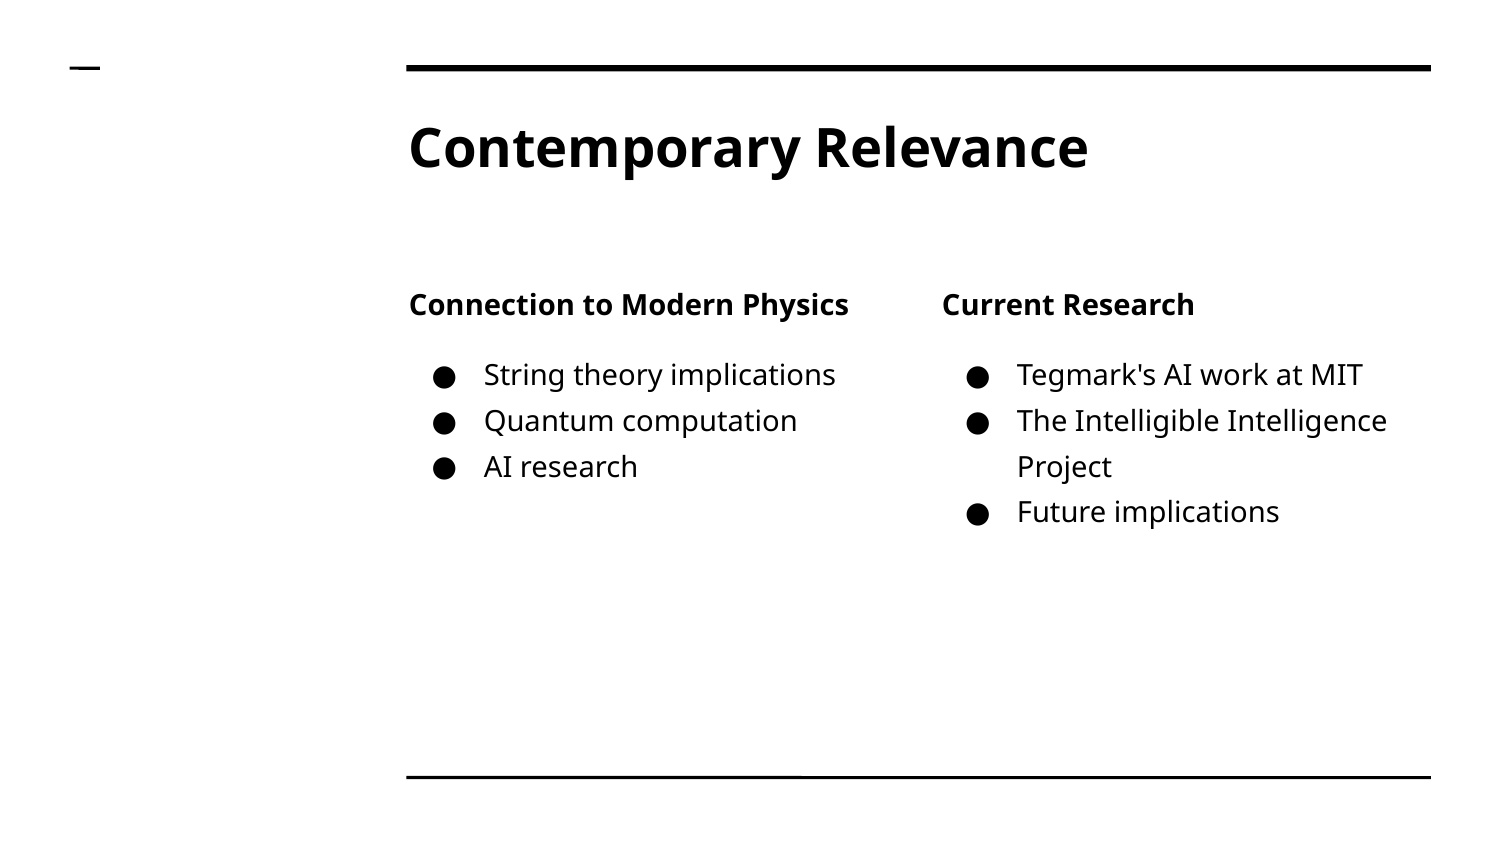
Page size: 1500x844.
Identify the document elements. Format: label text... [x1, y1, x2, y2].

list Connection to Modern Physics String theory implications Quantum computation AI research [393, 262, 898, 756]
title Contemporary Relevance [393, 94, 1431, 199]
list Current Research Tegmark's AI work at MIT The Intelligible Intelligence Project Future implications [926, 262, 1431, 756]
